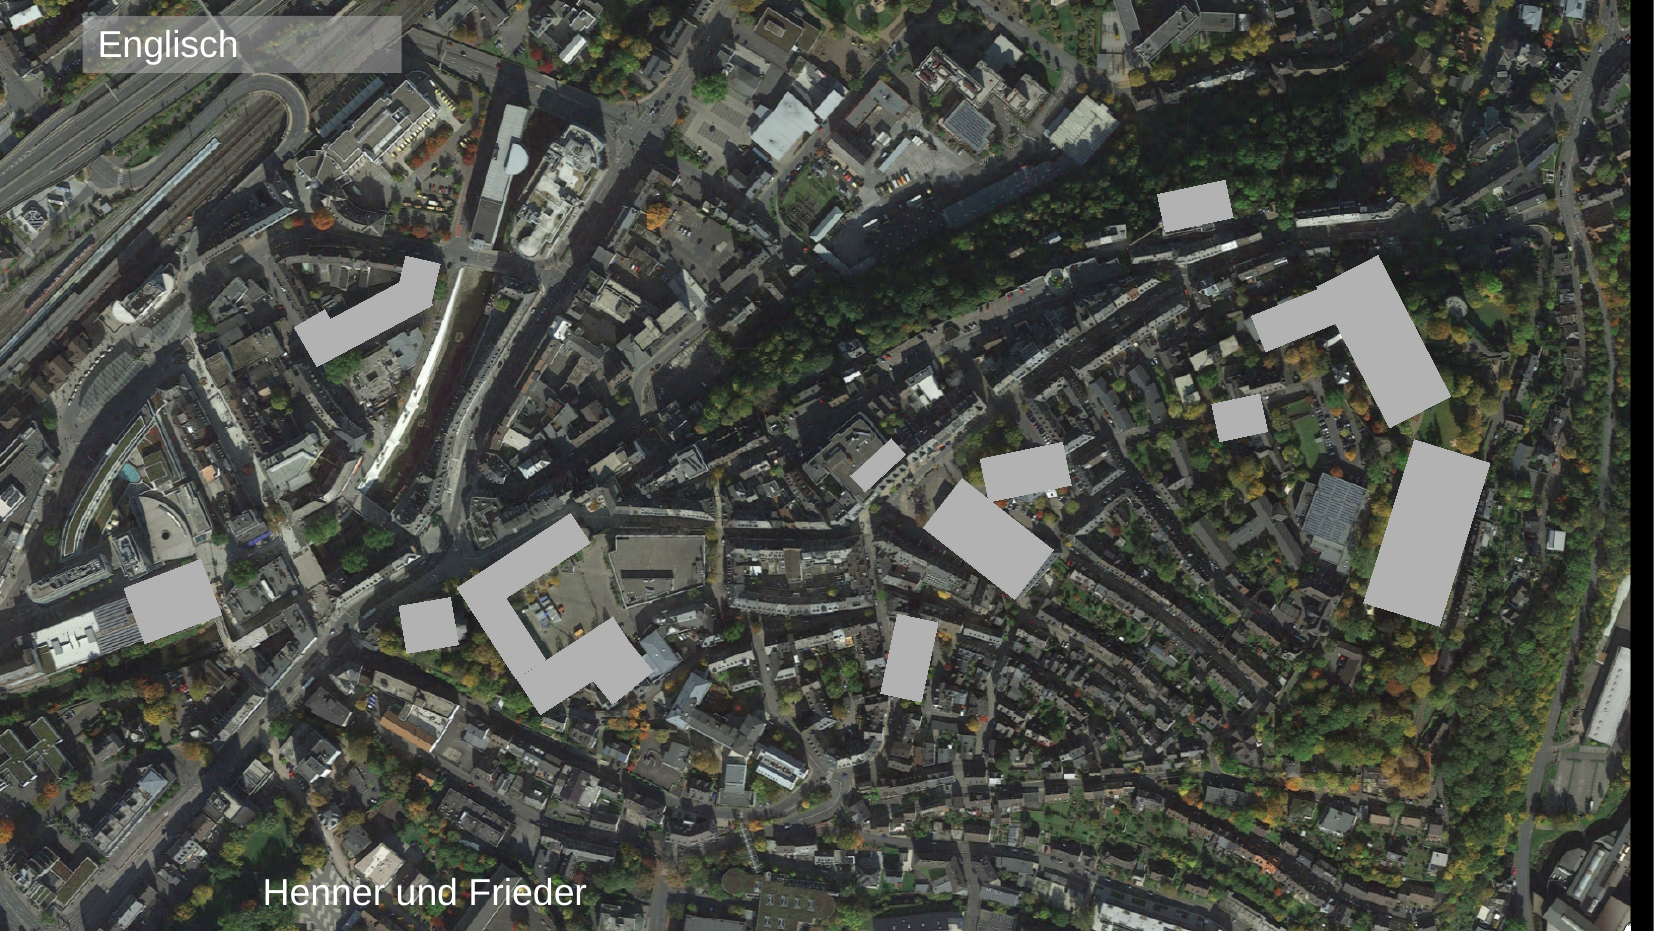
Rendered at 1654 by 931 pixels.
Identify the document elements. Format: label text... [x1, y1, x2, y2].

text_box [1251, 255, 1451, 428]
picture [0, 0, 1654, 931]
text_box [294, 256, 441, 367]
text_box [923, 442, 1072, 600]
text_box Henner und Frieder [248, 864, 603, 922]
text_box [1211, 394, 1268, 442]
text_box [457, 513, 654, 715]
text_box [850, 438, 906, 492]
text_box [880, 614, 938, 702]
text_box [399, 597, 459, 654]
text_box [1363, 439, 1490, 627]
text_box [124, 559, 222, 644]
text_box [1157, 180, 1234, 232]
text_box Englisch [82, 15, 402, 73]
